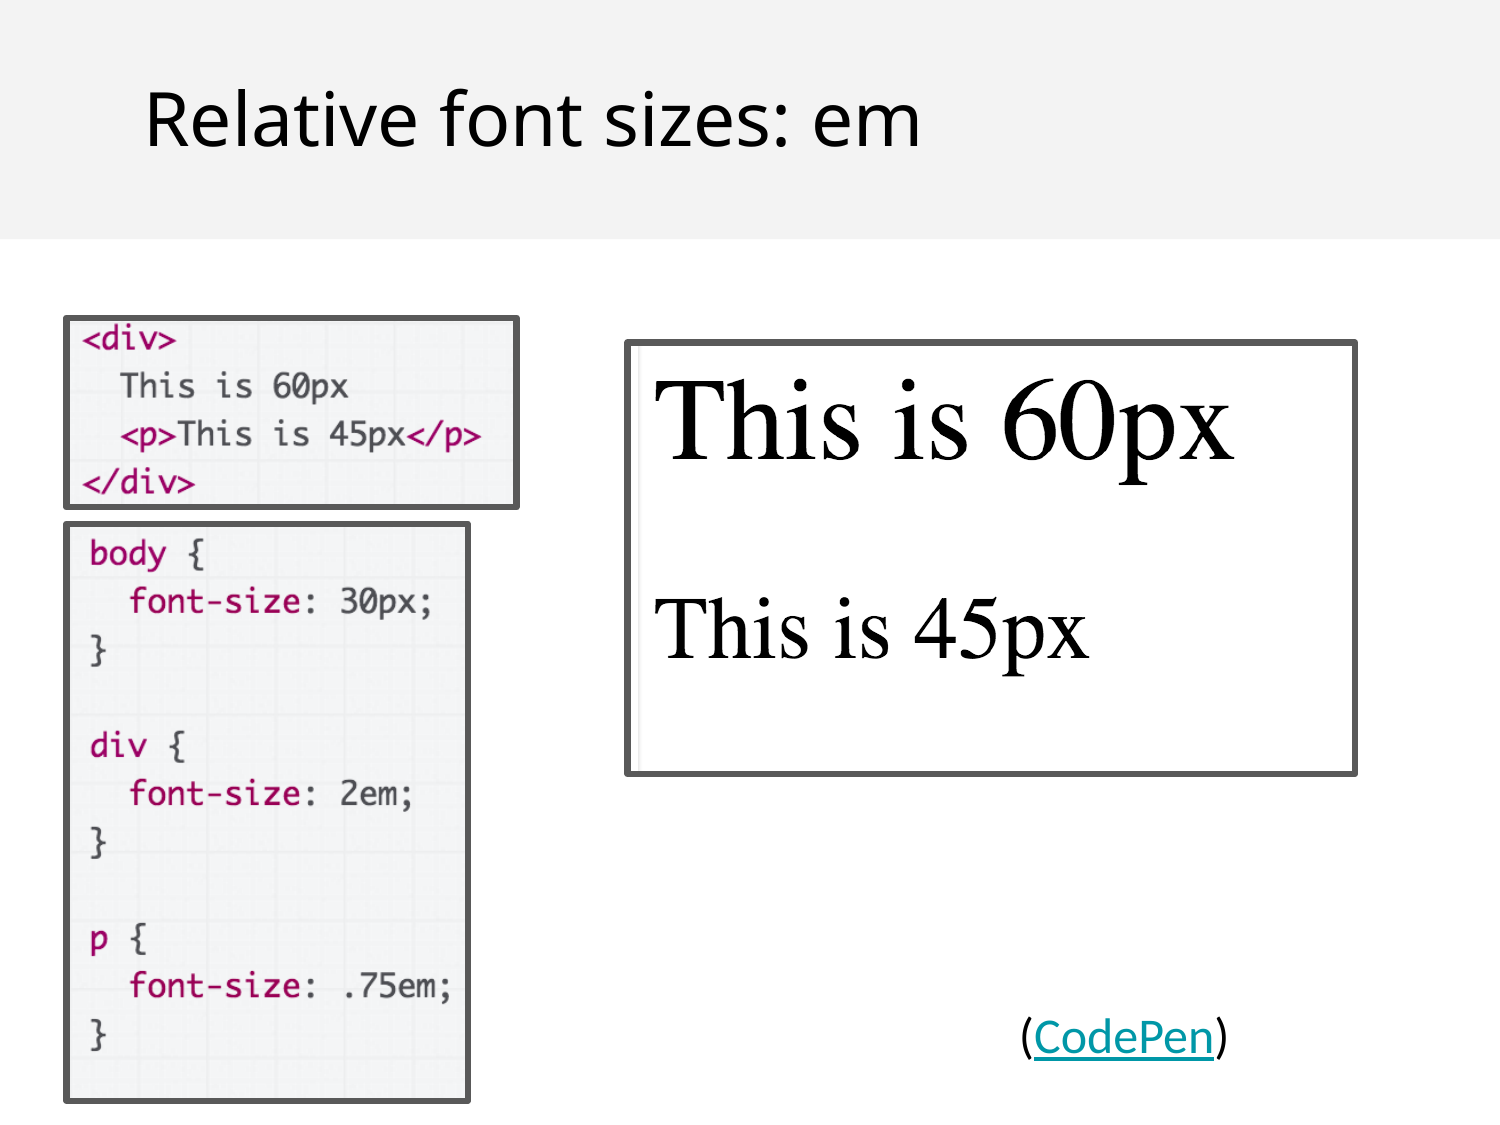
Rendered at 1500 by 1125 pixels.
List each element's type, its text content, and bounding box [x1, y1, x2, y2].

picture [630, 345, 1352, 771]
title Relative font sizes: em [128, 56, 1372, 183]
picture [69, 320, 514, 505]
text_box (CodePen) [1003, 942, 1473, 1125]
picture [69, 526, 465, 1098]
